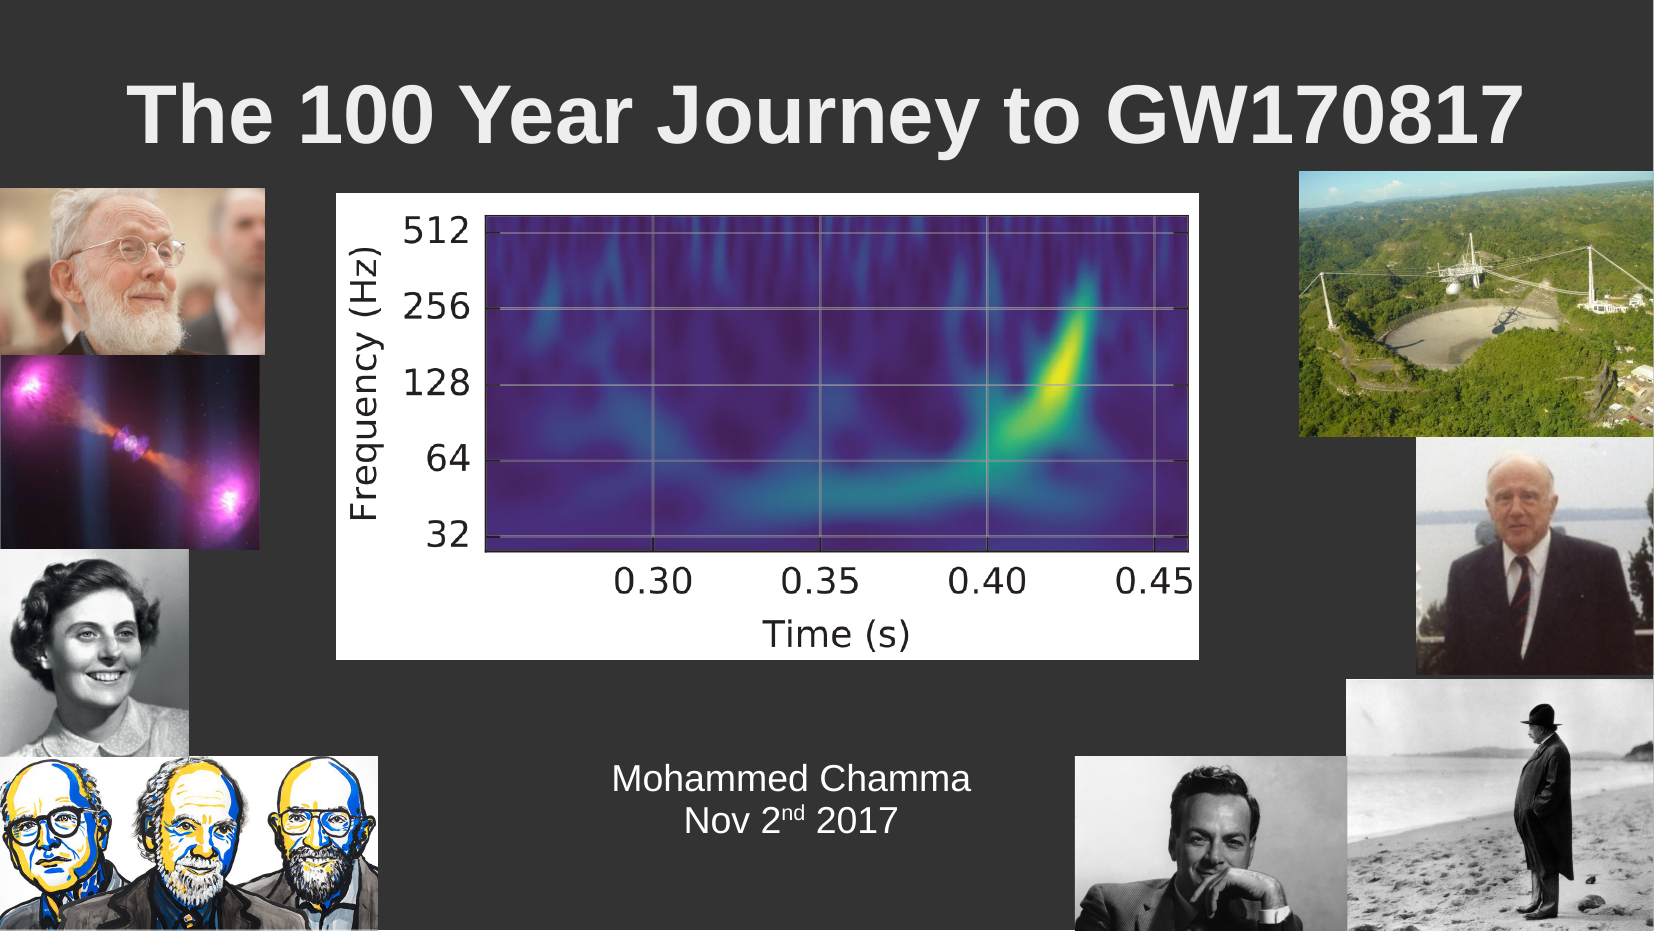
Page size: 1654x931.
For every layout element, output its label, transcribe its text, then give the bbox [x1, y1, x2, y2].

text_box Mohammed Chamma Nov 2nd 2017 [555, 750, 1028, 851]
picture [1074, 679, 1654, 931]
title The 100 Year Journey to GW170817 [82, 37, 1571, 193]
picture [336, 193, 1199, 660]
picture [1299, 171, 1654, 675]
picture [0, 188, 378, 931]
